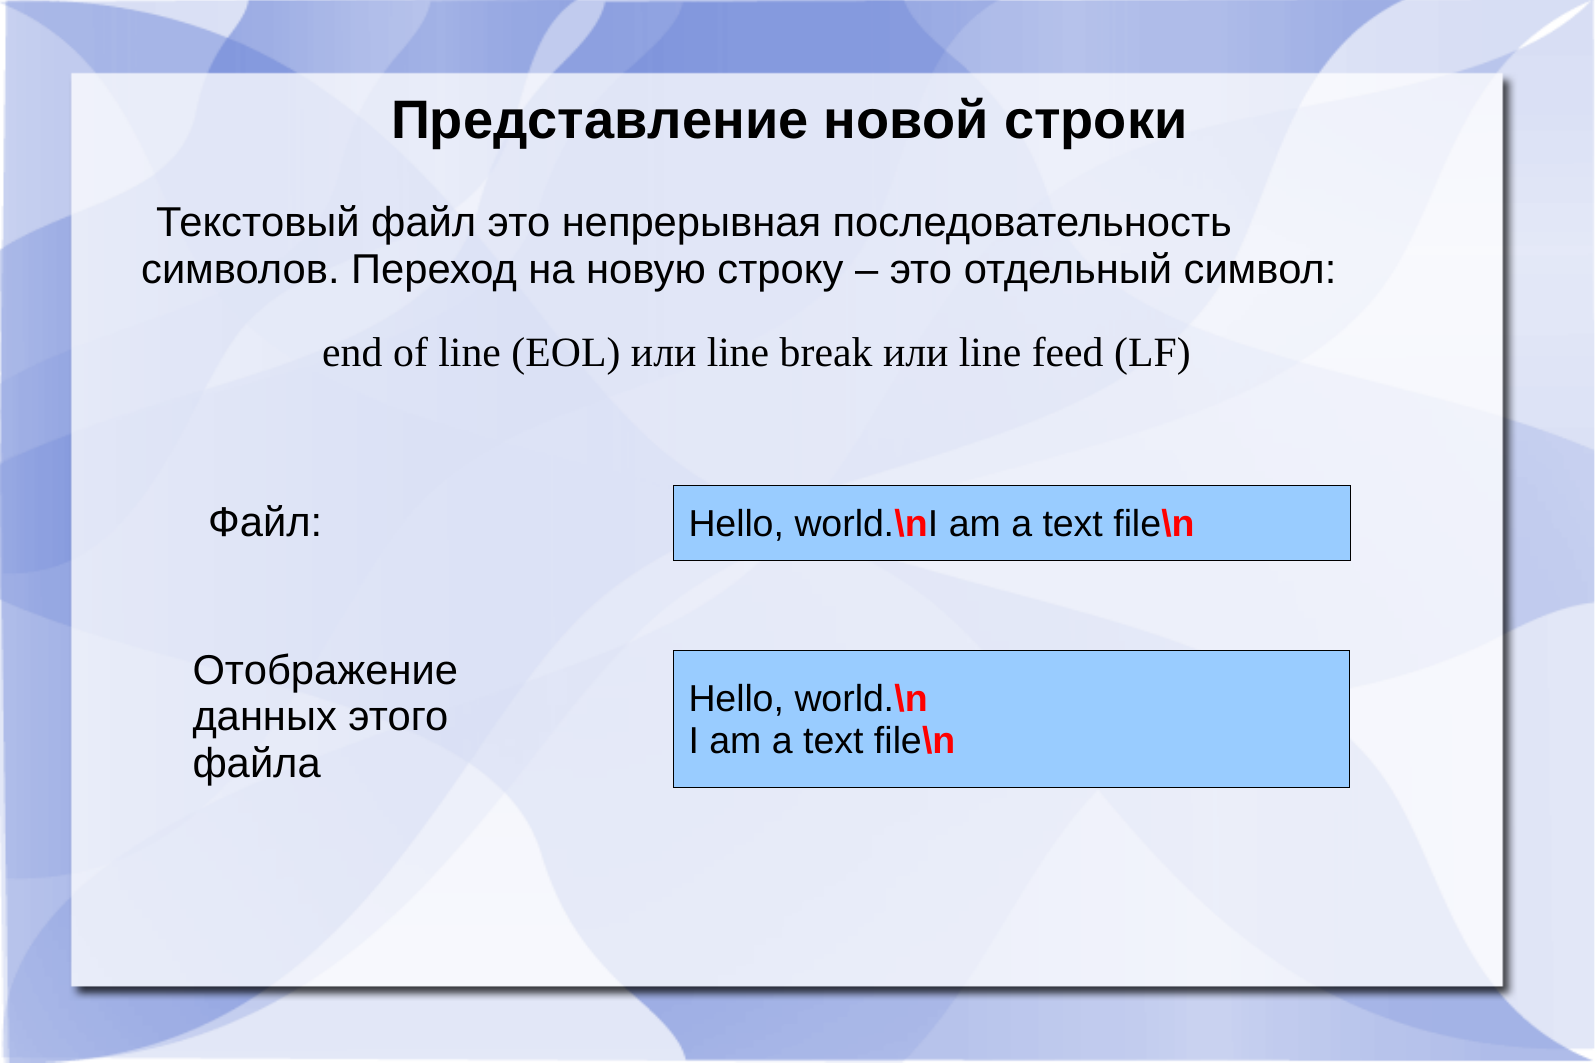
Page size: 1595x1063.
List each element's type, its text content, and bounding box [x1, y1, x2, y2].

text_box Текстовый файл это непрерывная последовательность символов. Переход на новую строку – это отдельный символ: [126, 191, 1402, 300]
title Представление новой строки [79, 83, 1501, 156]
text_box Hello, world.\n I am a text file\n [673, 650, 1350, 788]
text_box end of line (EOL) или line break или line feed (LF) [292, 321, 1207, 383]
text_box Hello, world.\nI am a text file\n [673, 485, 1351, 561]
text_box Отображение данных этого файла [177, 639, 478, 794]
text_box Файл: [193, 491, 338, 553]
picture [0, 0, 1595, 1063]
